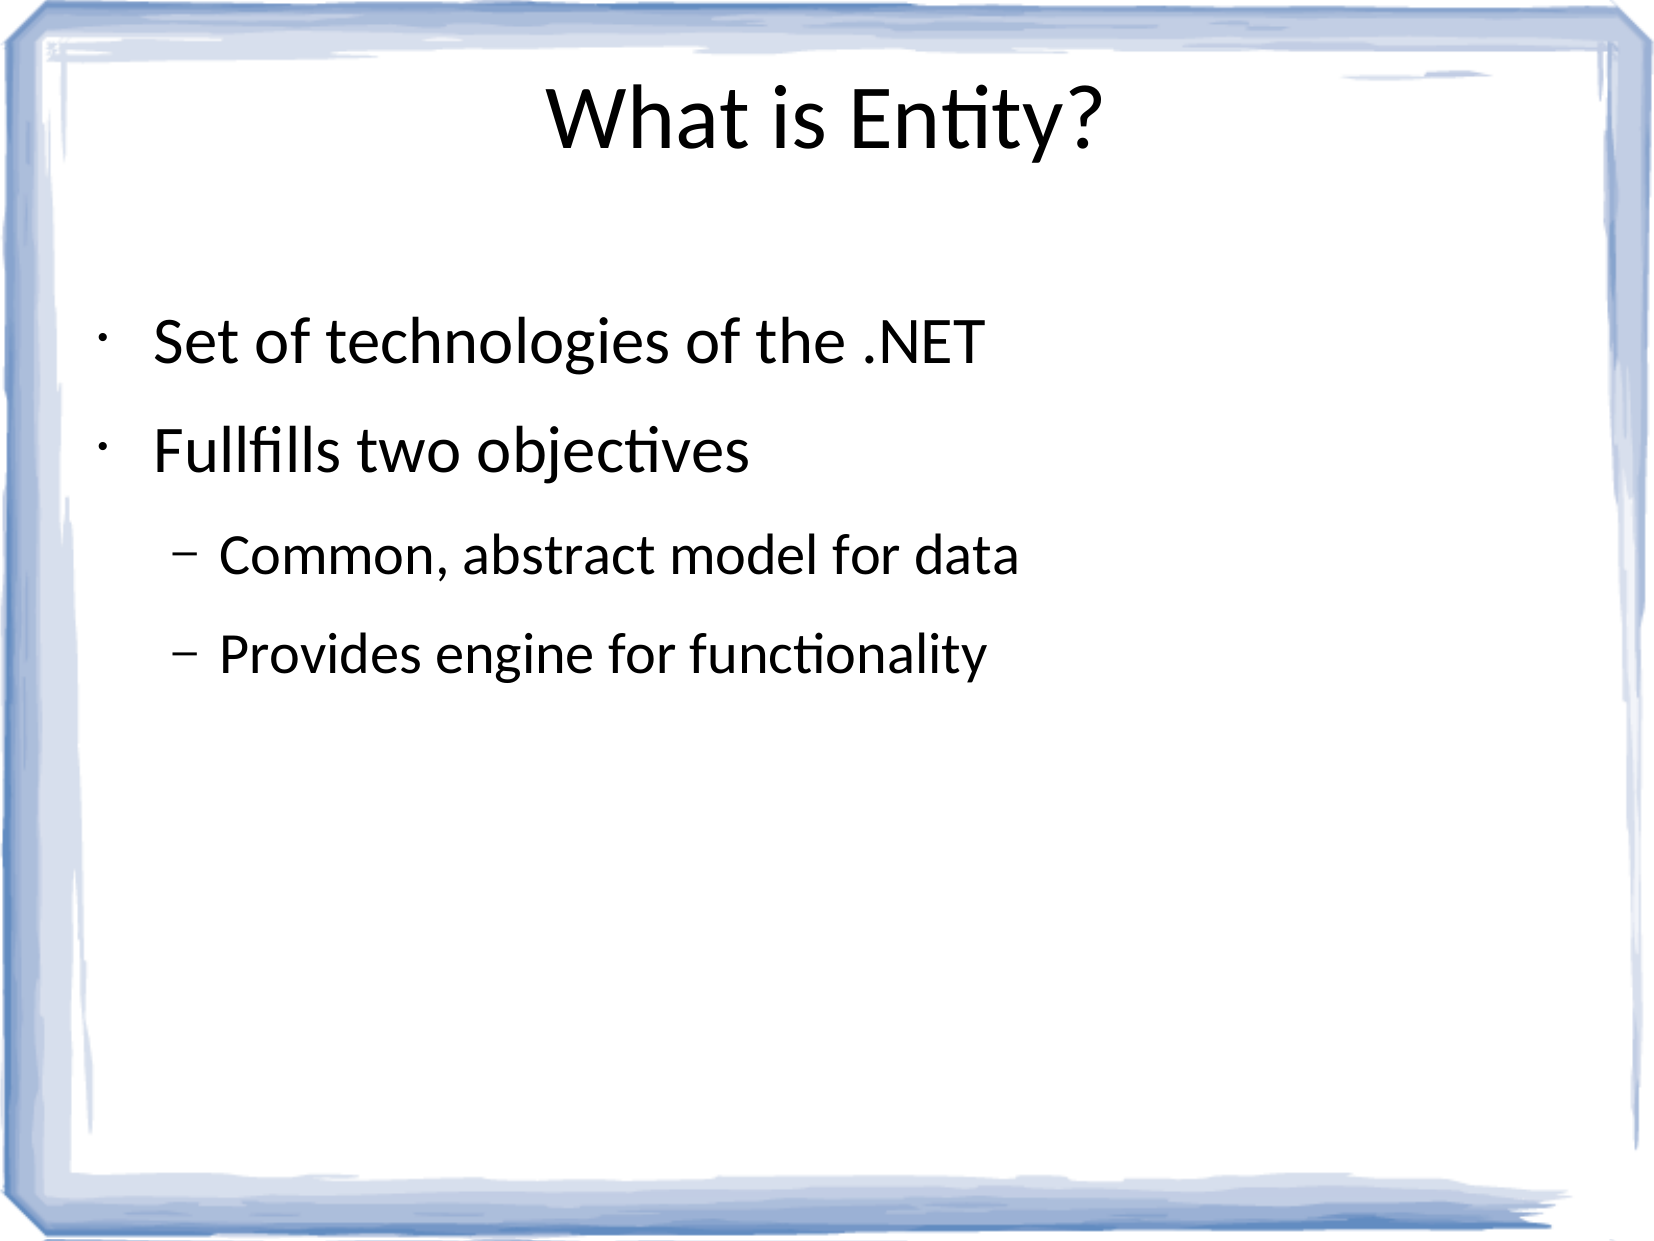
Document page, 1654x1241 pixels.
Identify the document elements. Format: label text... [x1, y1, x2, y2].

list Set of technologies of the .NET Fullfills two objectives Common, abstract model for data Provides engine for functionality [82, 289, 1571, 1108]
title What is Entity? [82, 49, 1571, 257]
picture [0, 0, 1654, 1241]
